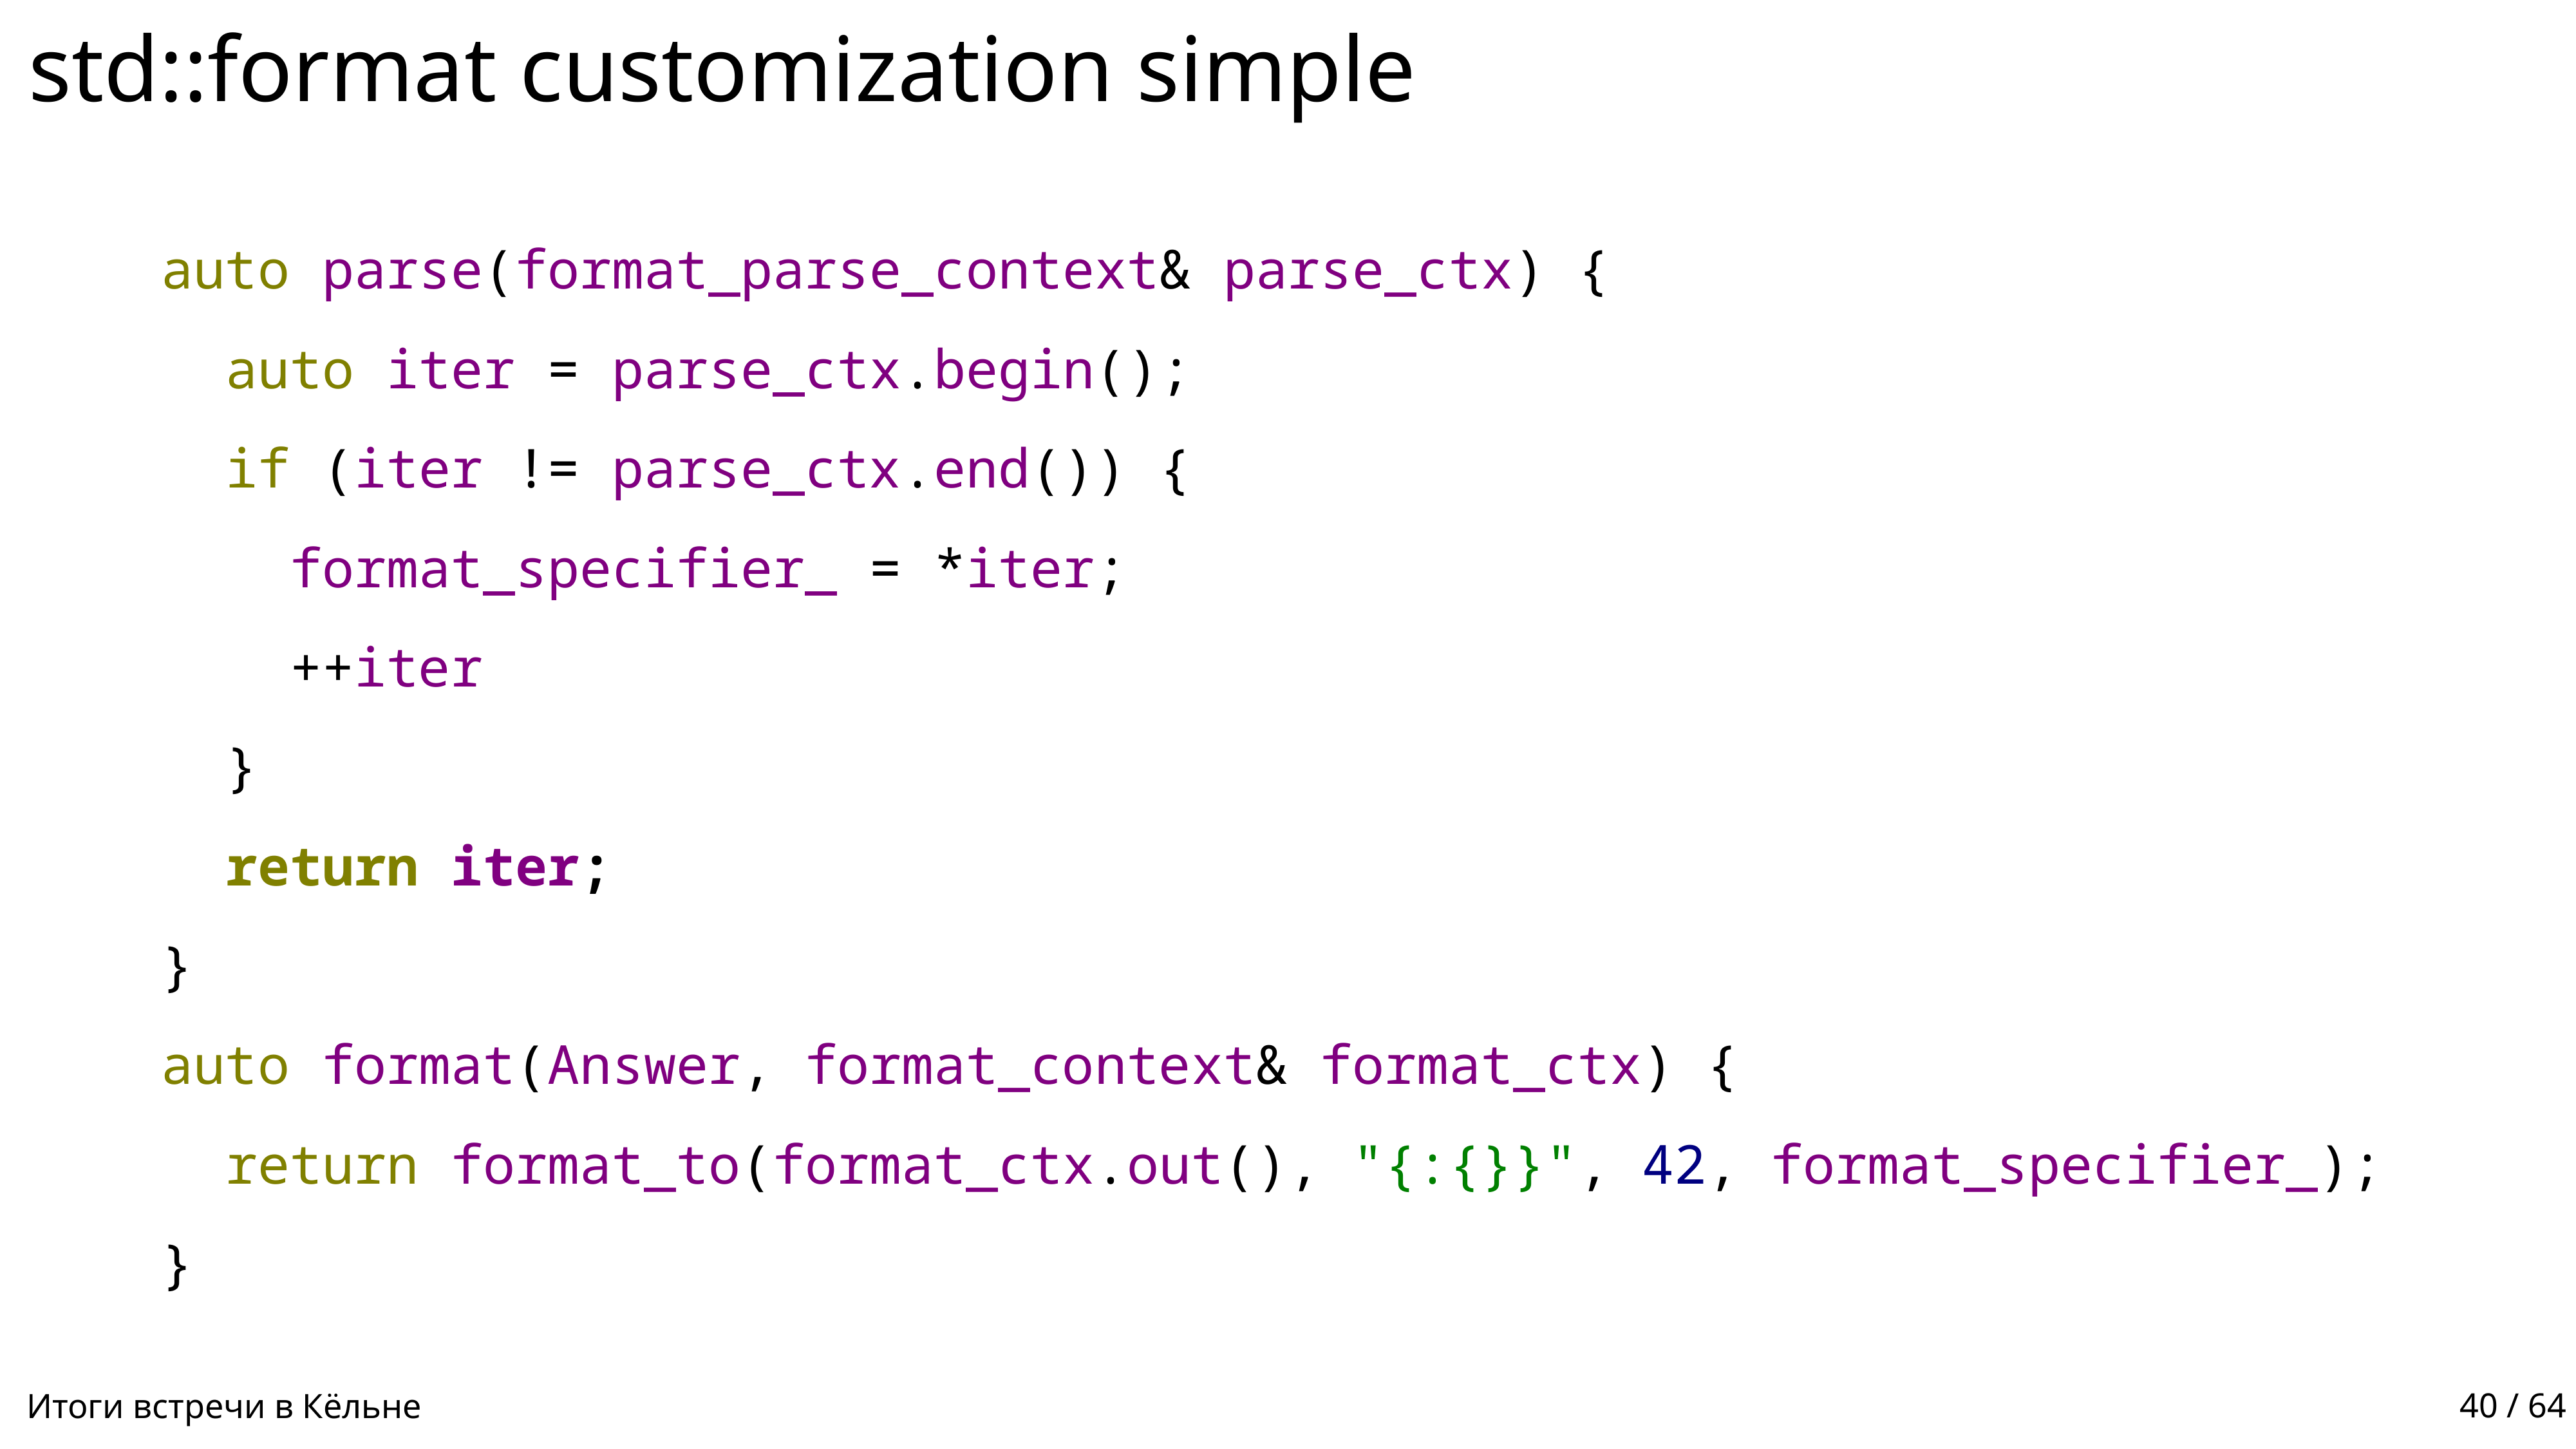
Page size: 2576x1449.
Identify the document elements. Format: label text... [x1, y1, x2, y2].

title std::format customization simple [19, 19, 2550, 155]
list Итоги встречи в Кёльне [17, 1376, 1114, 1431]
list auto parse(format_parse_context& parse_ctx) { auto iter = parse_ctx.begin(); if (iter != parse_ctx.end()) { format_specifier_ = *iter; ++iter } return iter; } auto format(Answer, format_context& format_ctx) { return format_to(format_ctx.out(), "{:{}}", 42, format_specifier_); } [87, 214, 2550, 1382]
list <number> / 64 [1479, 1376, 2576, 1431]
